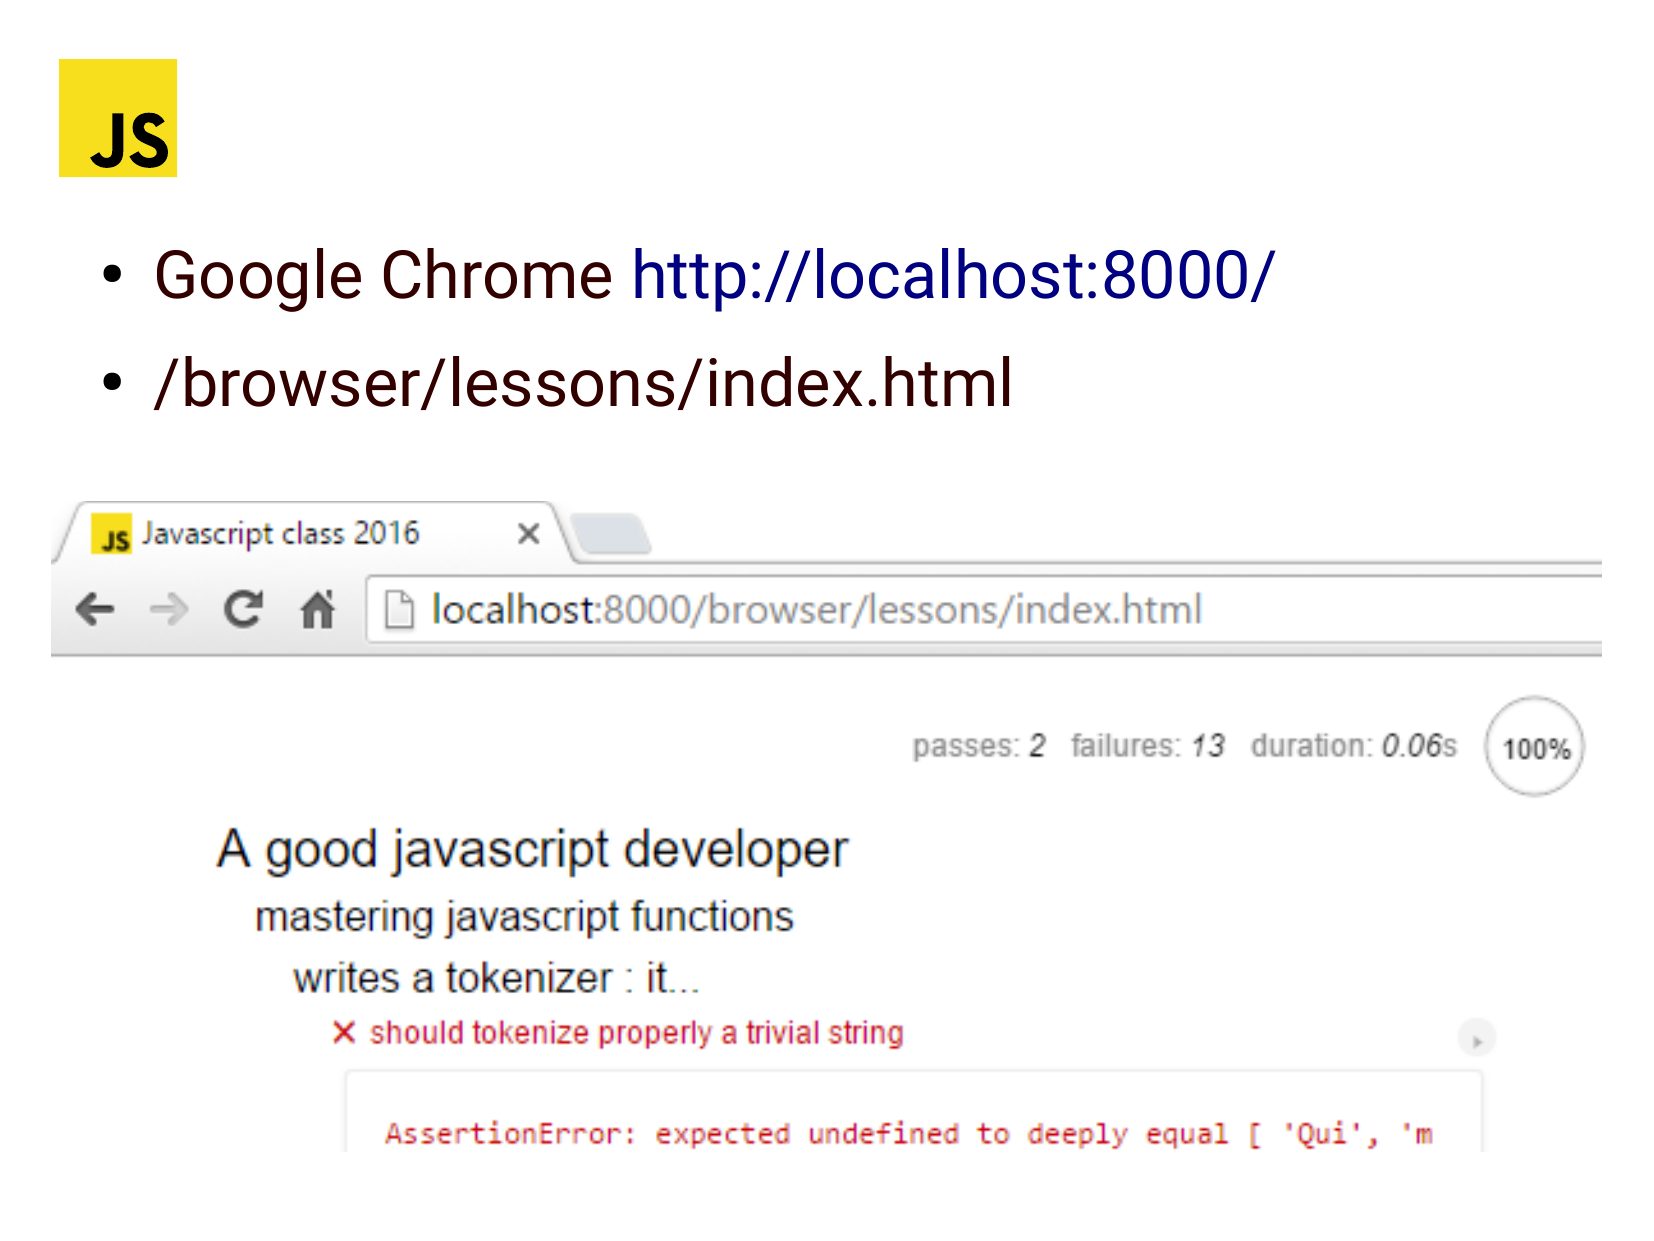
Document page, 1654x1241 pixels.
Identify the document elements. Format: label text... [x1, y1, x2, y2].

list Google Chrome http://localhost:8000/ /browser/lessons/index.html [82, 236, 1571, 501]
picture [51, 501, 1602, 1152]
